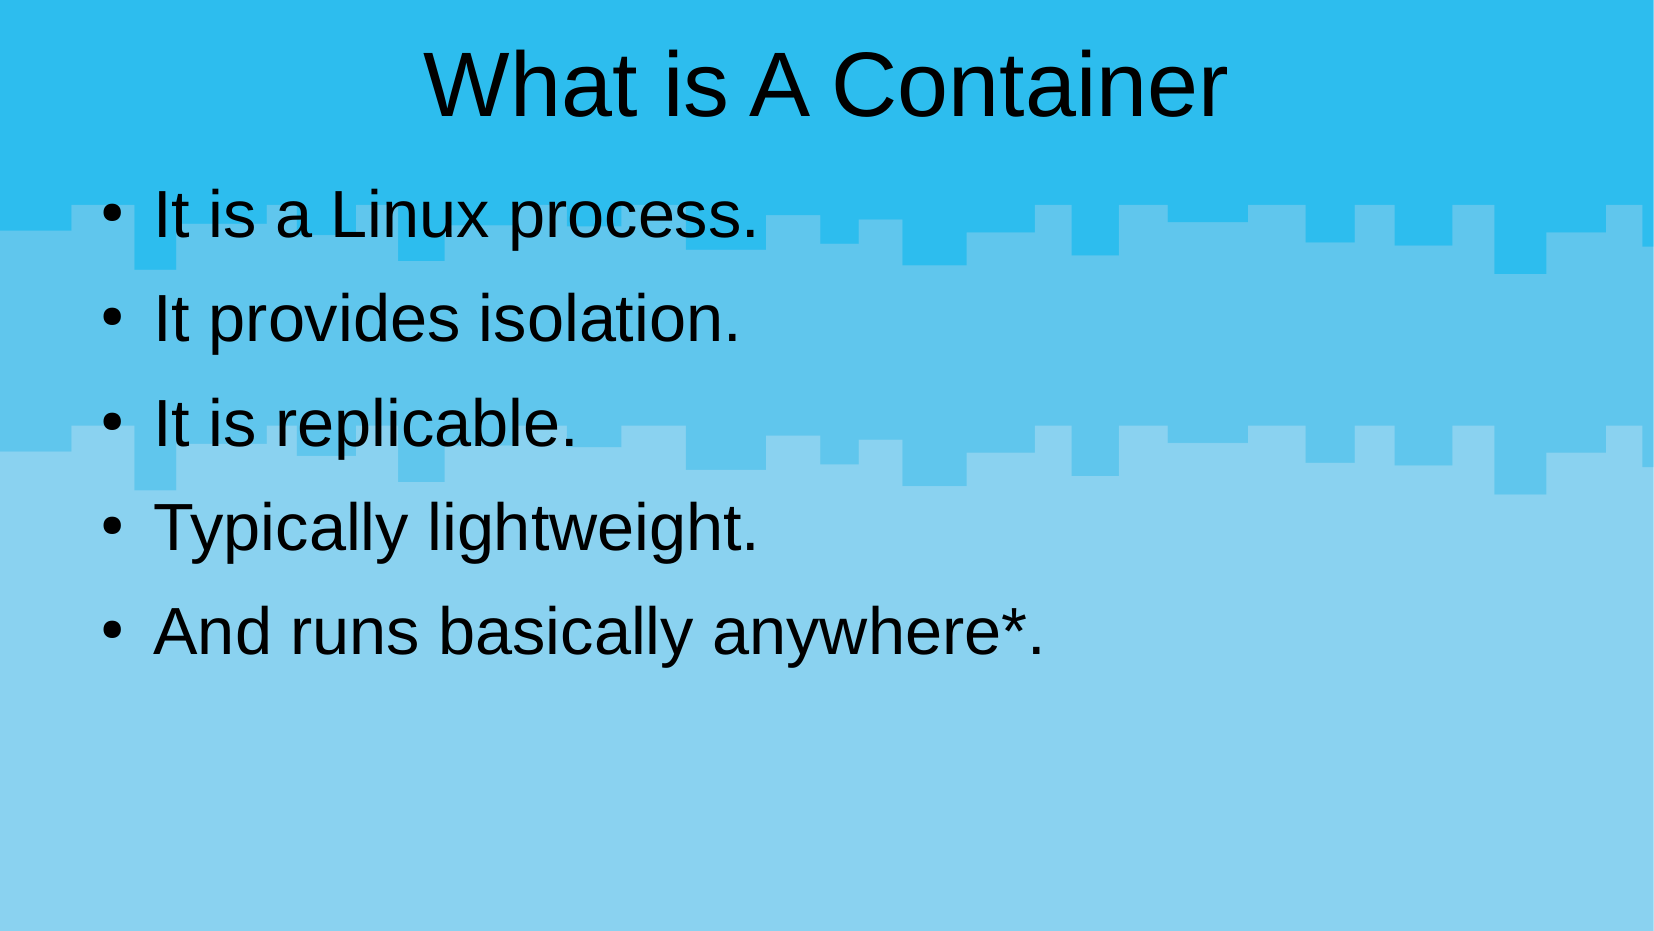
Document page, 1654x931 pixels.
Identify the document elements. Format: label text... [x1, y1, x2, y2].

title What is A Container [82, 7, 1571, 163]
picture [0, 0, 1654, 931]
list It is a Linux process. It provides isolation. It is replicable. Typically lightweight. And runs basically anywhere*. [82, 177, 1571, 827]
